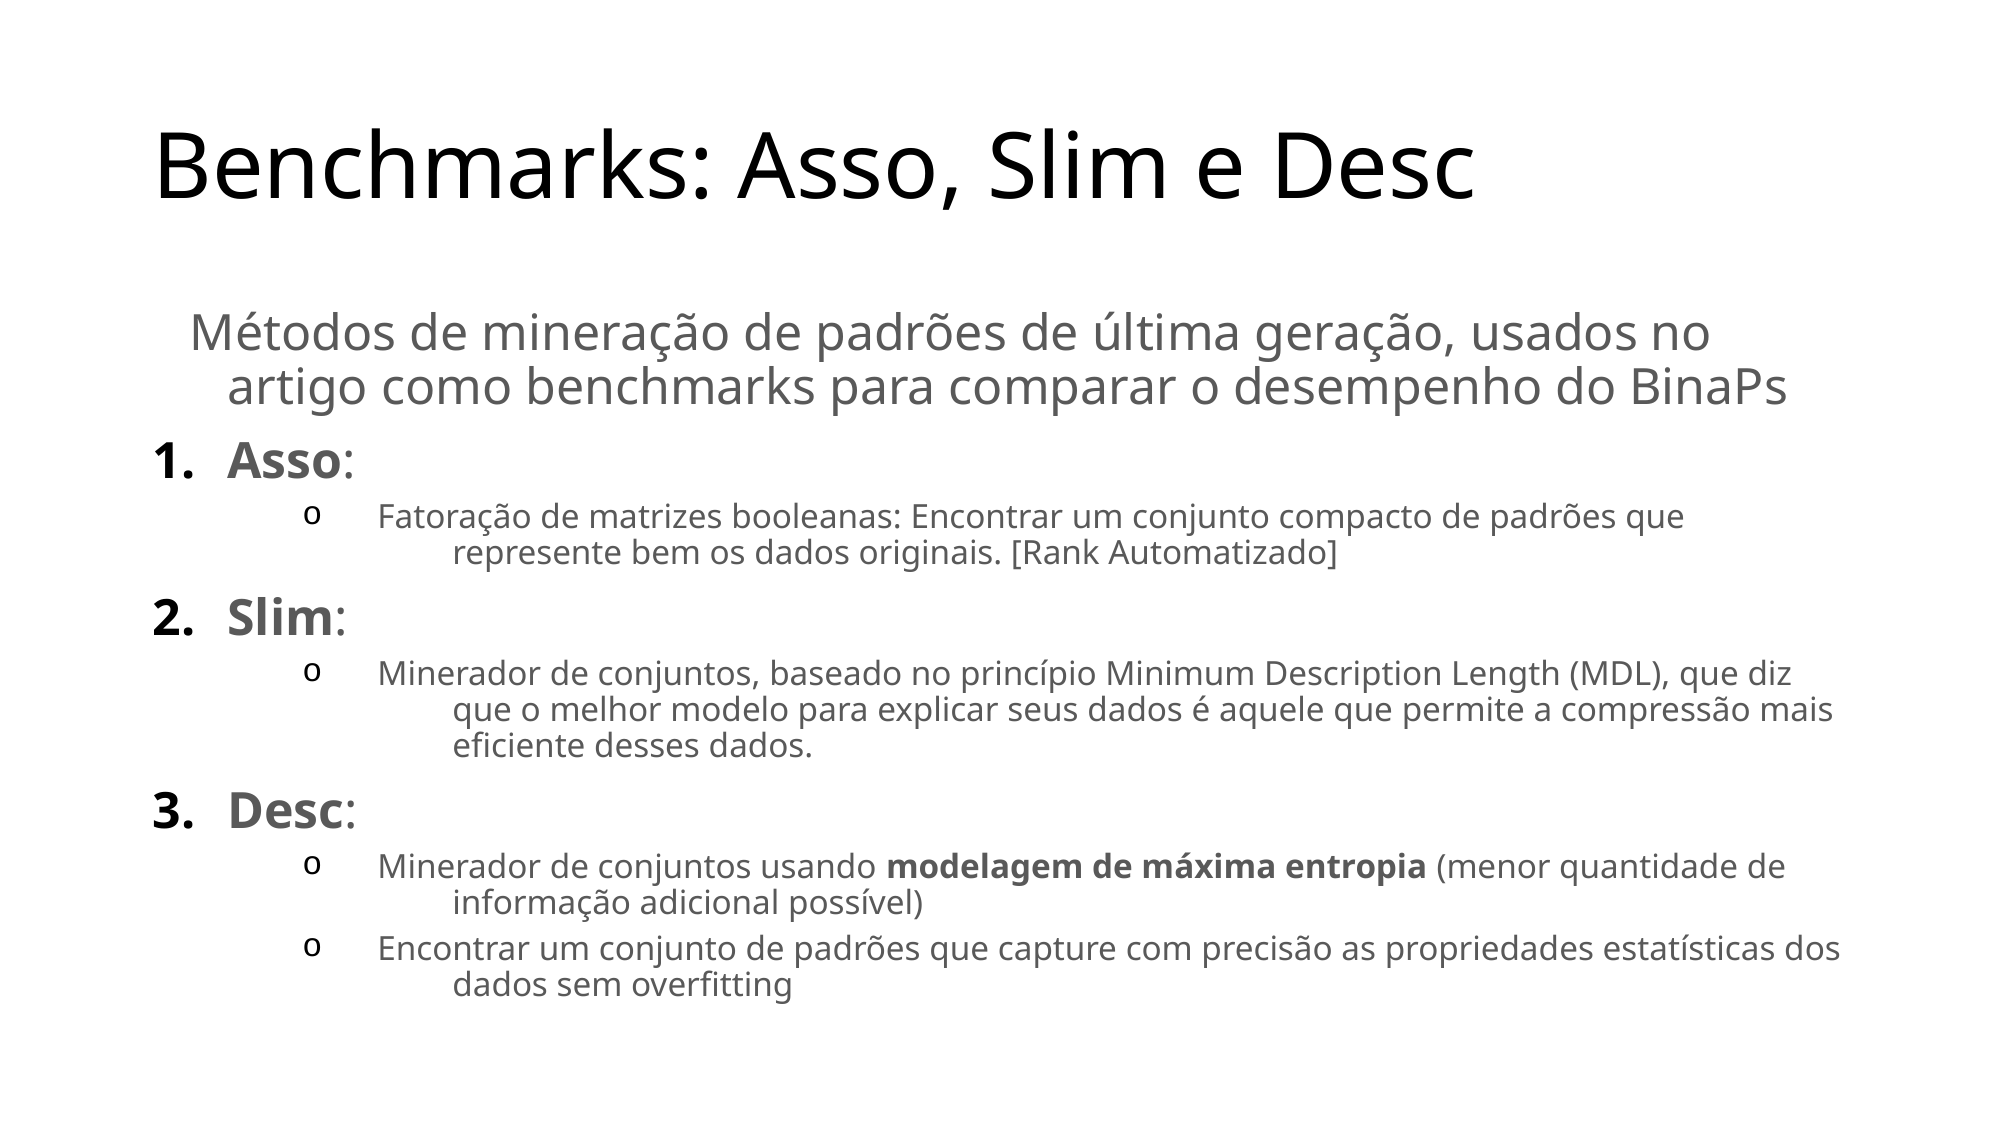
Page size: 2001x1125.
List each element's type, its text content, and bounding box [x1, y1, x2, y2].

title Benchmarks: Asso, Slim e Desc [137, 59, 1863, 278]
list Métodos de mineração de padrões de última geração, usados no artigo como benchmarks para comparar o desempenho do BinaPs Asso: Fatoração de matrizes booleanas: Encontrar um conjunto compacto de padrões que represente bem os dados originais. [Rank Automatizado] Slim: Minerador de conjuntos, baseado no princípio Minimum Description Length (MDL), que diz que o melhor modelo para explicar seus dados é aquele que permite a compressão mais eficiente desses dados. Desc: Minerador de conjuntos usando modelagem de máxima entropia (menor quantidade de informação adicional possível) Encontrar um conjunto de padrões que capture com precisão as propriedades estatísticas dos dados sem overfitting [137, 299, 1863, 1020]
